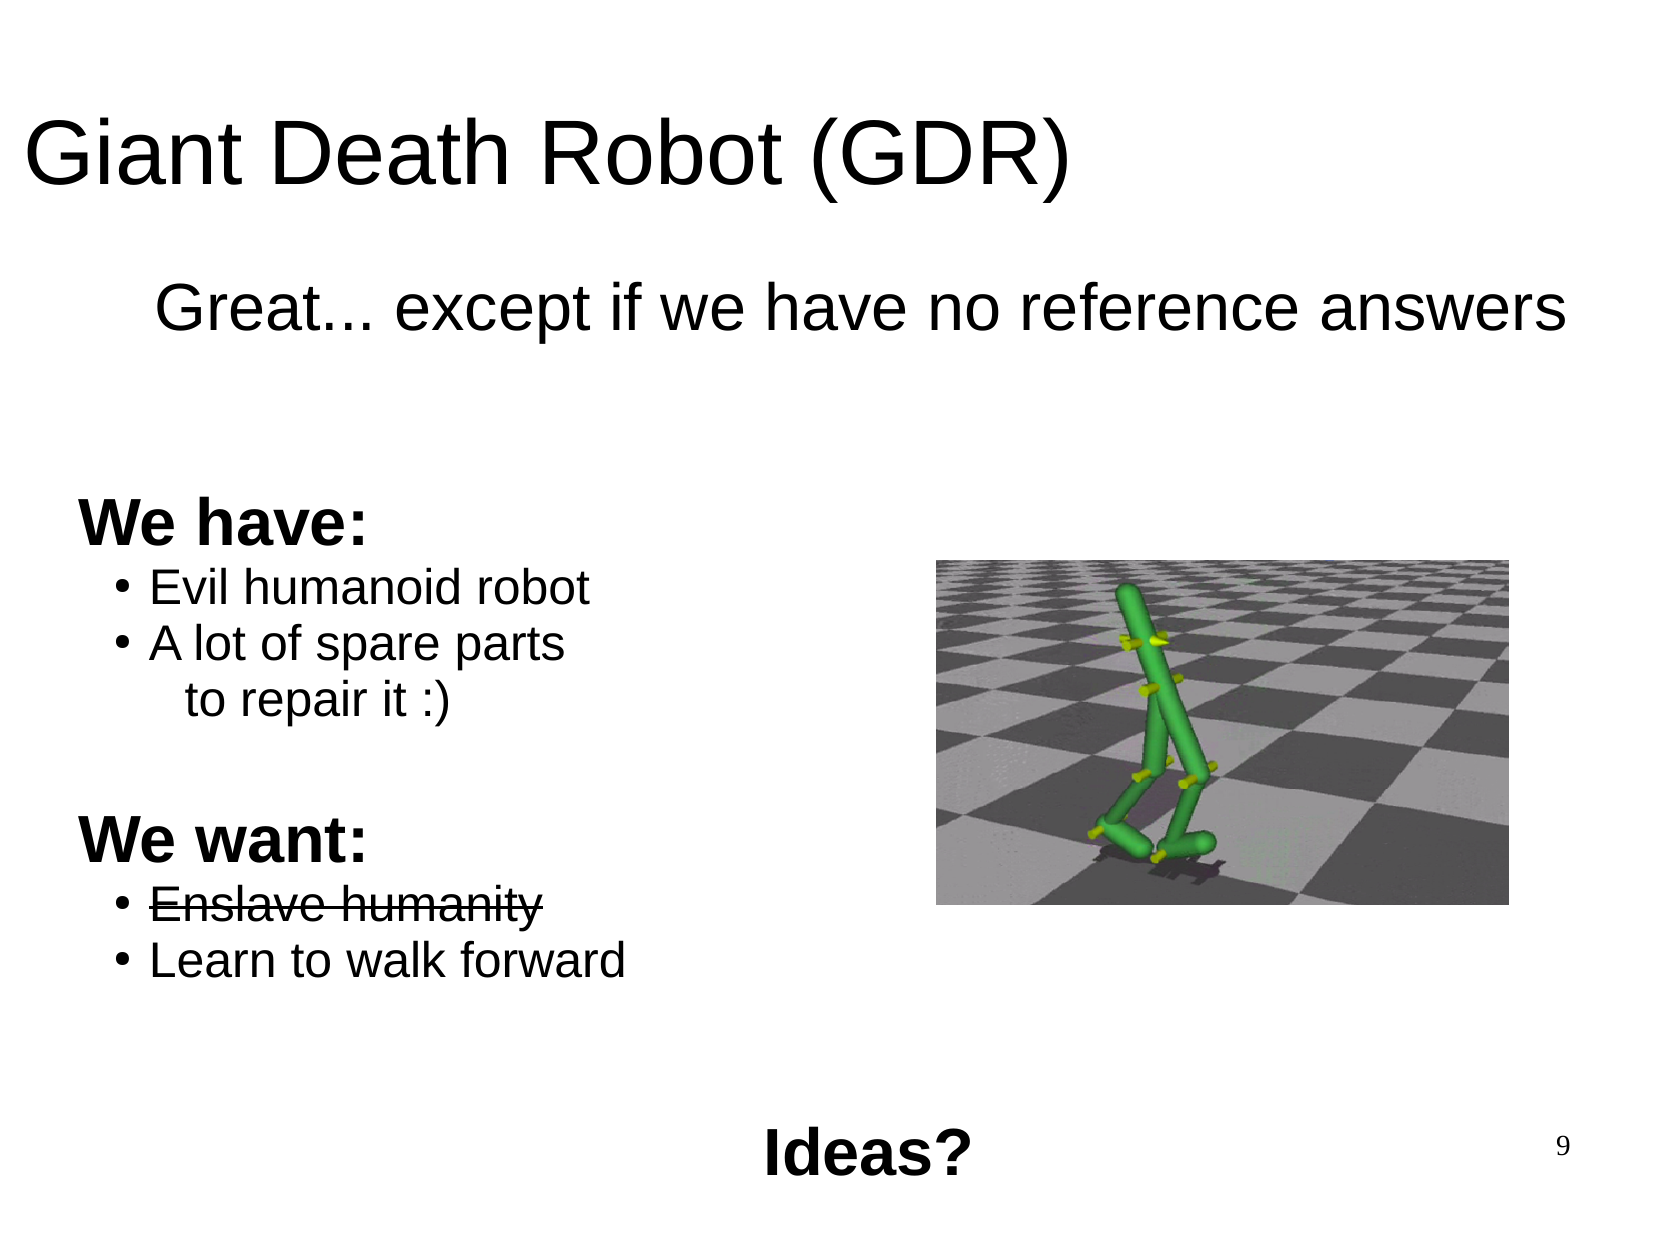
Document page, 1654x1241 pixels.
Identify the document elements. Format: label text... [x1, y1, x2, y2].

text_box Ideas? [748, 1114, 991, 1190]
text_box Great... except if we have no reference answers [136, 270, 1587, 346]
picture [936, 560, 1509, 905]
text_box We have: Evil humanoid robot A lot of spare parts to repair it :) We want: Enslave humanity Learn to walk forward [78, 483, 973, 990]
title Giant Death Robot (GDR) [23, 49, 1512, 257]
